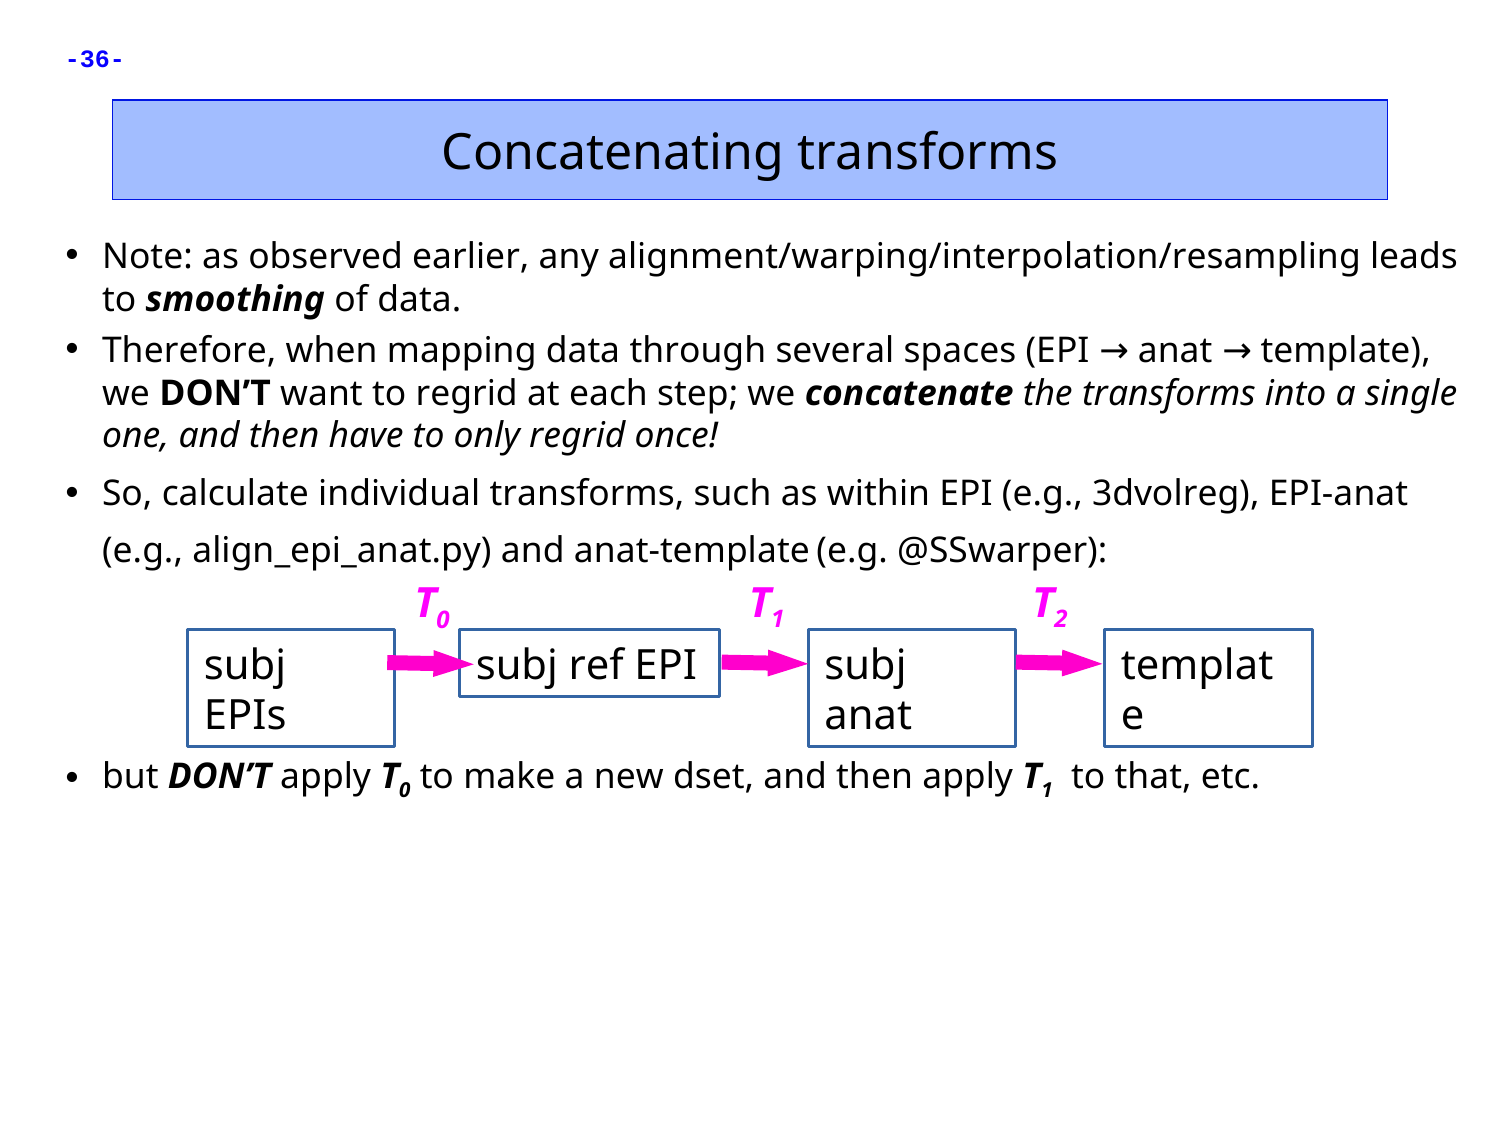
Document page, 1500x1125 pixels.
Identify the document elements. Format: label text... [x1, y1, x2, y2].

text_box subj anat [808, 629, 1016, 697]
text_box Concatenating transforms [112, 99, 1388, 200]
text_box T1 [732, 566, 823, 642]
text_box Note: as observed earlier, any alignment/warping/interpolation/resampling leads to smoothing of data. Therefore, when mapping data through several spaces (EPI → anat → template), we DON’T want to regrid at each step; we concatenate the transforms into a single one, and then have to only regrid once! So, calculate individual transforms, such as within EPI (e.g., 3dvolreg), EPI-anat (e.g., align_epi_anat.py) and anat-template (e.g. @SSwarper): but DON’T apply T0 to make a new dset, and then apply T1 to that, etc. [49, 226, 1478, 867]
text_box template [1104, 629, 1313, 697]
text_box T0 [398, 567, 488, 643]
text_box subj ref EPI [459, 629, 720, 697]
text_box T2 [1015, 566, 1106, 642]
text_box subj EPIs [187, 629, 395, 697]
